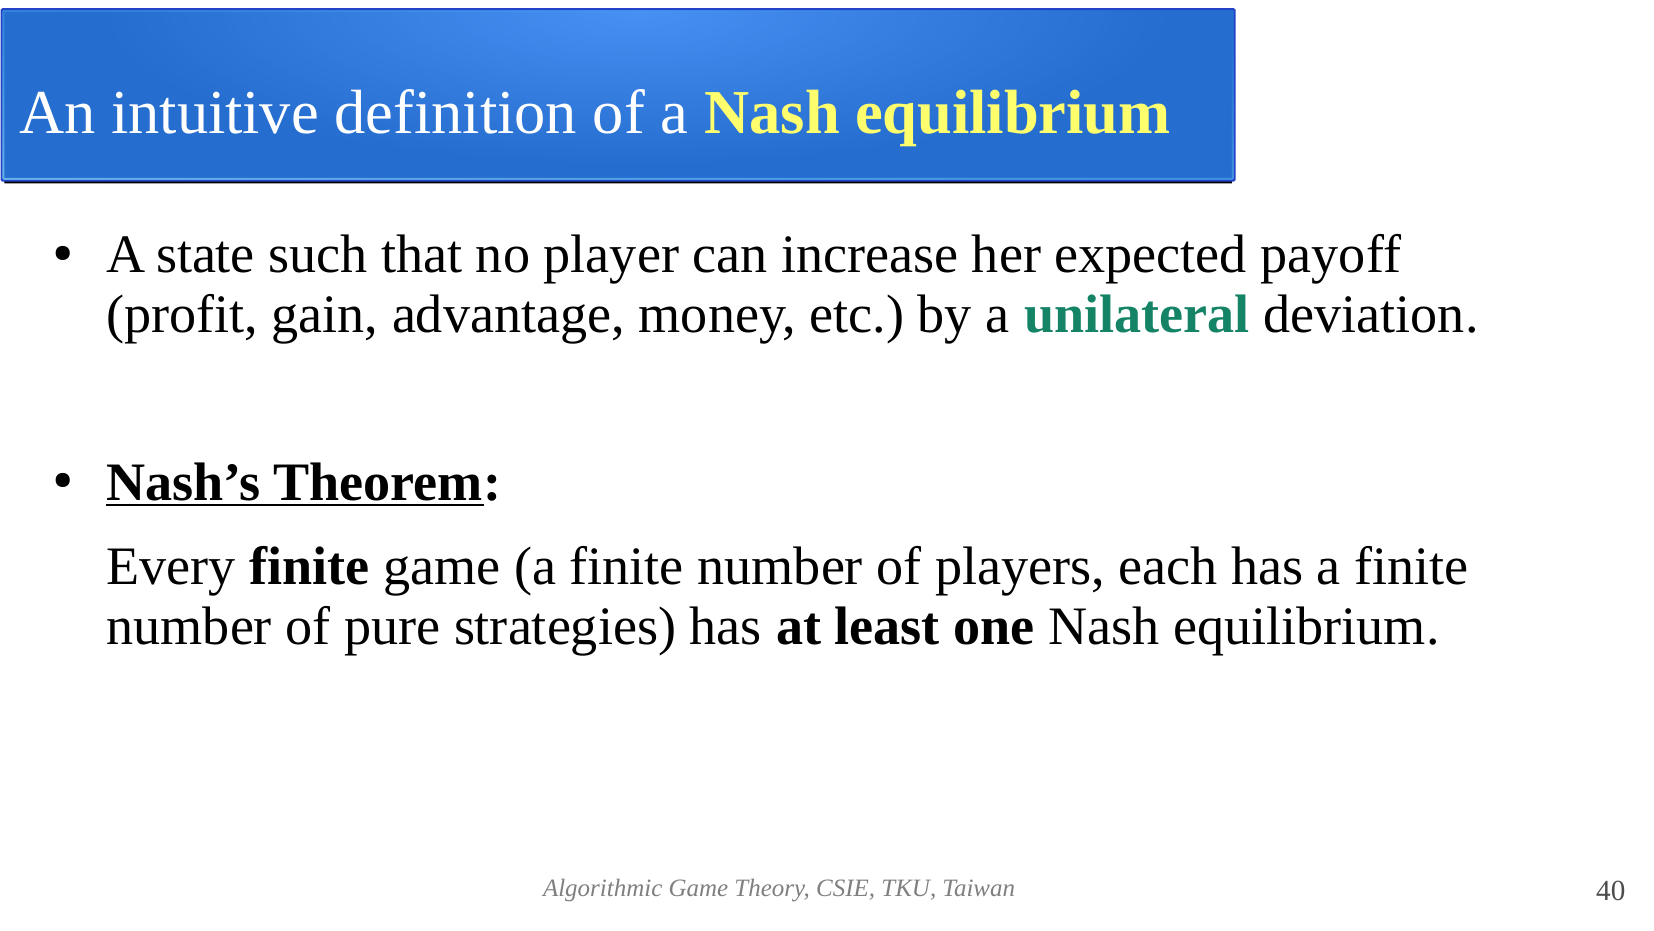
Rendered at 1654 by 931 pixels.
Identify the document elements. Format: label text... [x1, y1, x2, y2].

title An intuitive definition of a Nash equilibrium [19, 35, 1181, 189]
list A state such that no player can increase her expected payoff (profit, gain, advantage, money, etc.) by a unilateral deviation. Nash’s Theorem: Every finite game (a finite number of players, each has a finite number of pure strategies) has at least one Nash equilibrium. [35, 224, 1524, 836]
